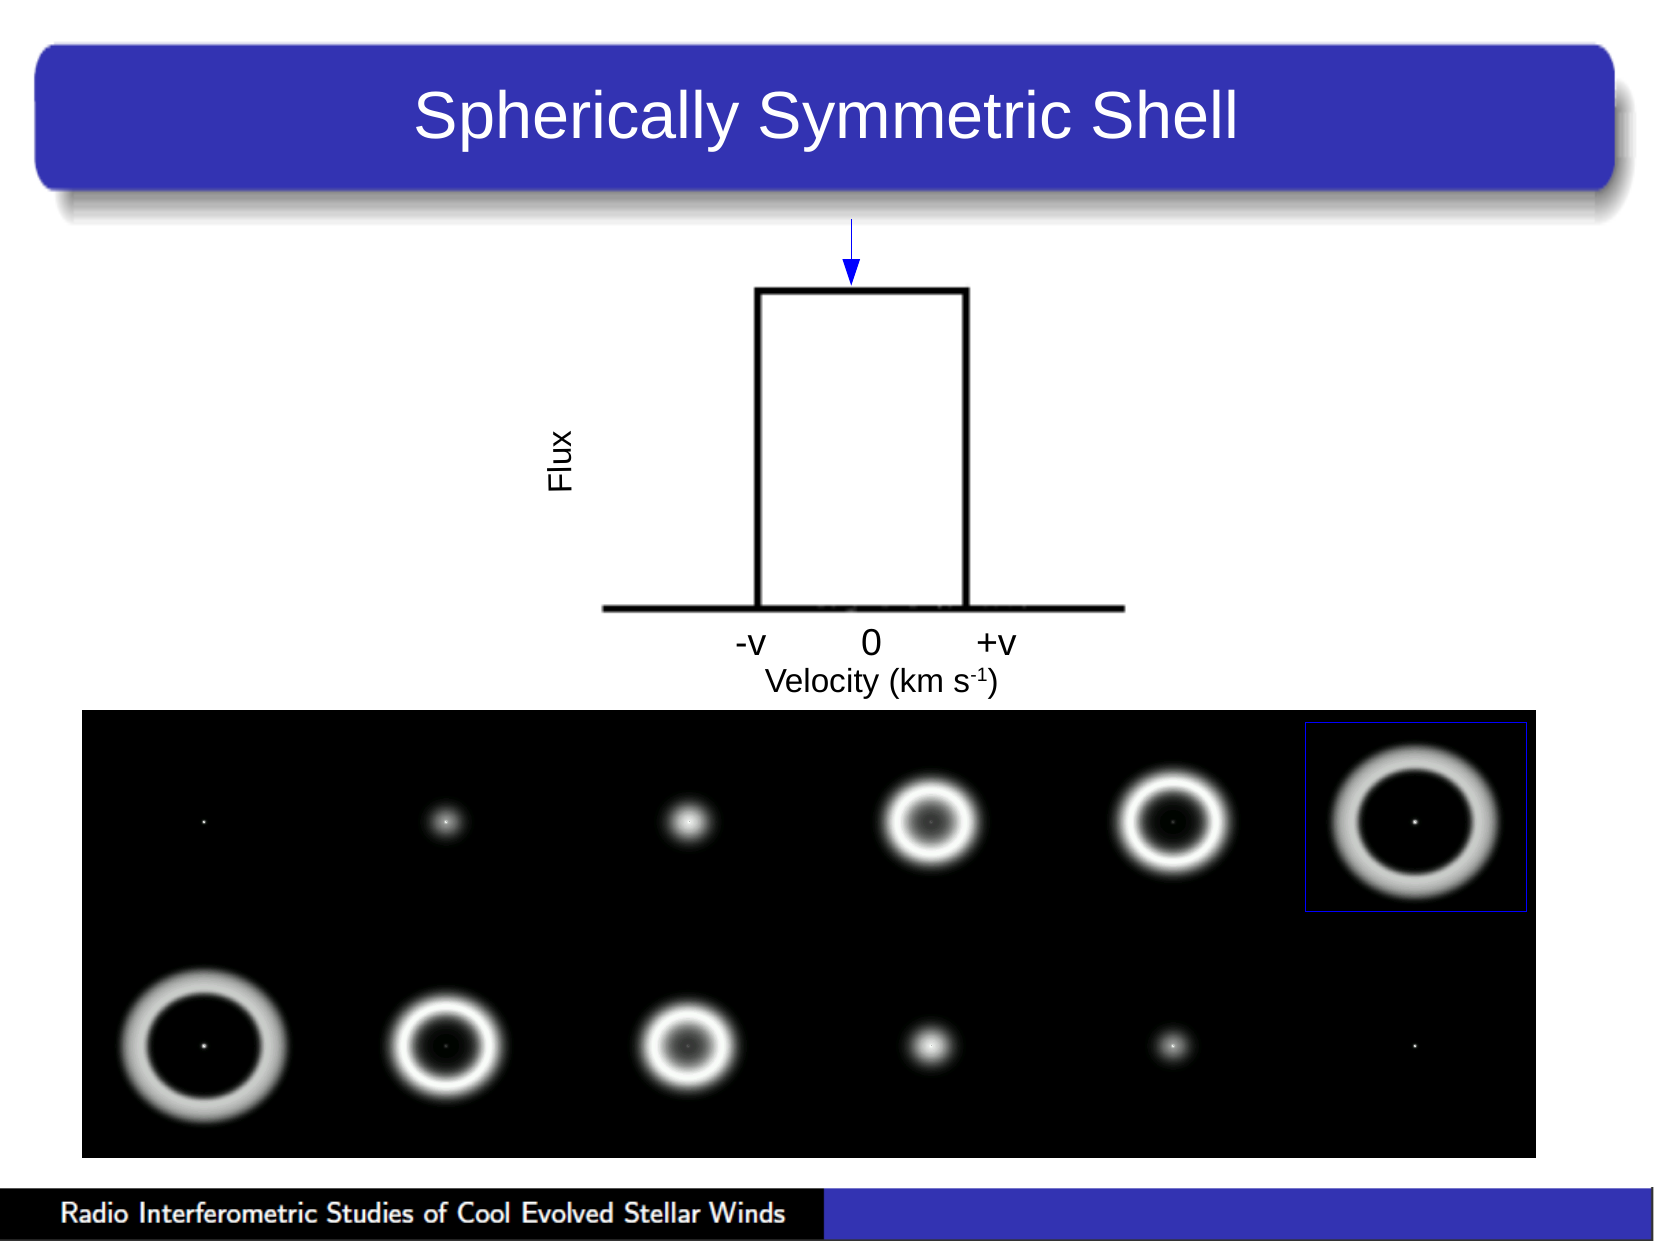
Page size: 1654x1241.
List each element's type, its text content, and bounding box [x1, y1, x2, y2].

picture [590, 258, 1243, 621]
picture [82, 710, 1536, 1158]
text_box Velocity (km s-1) [750, 671, 1075, 709]
text_box Spherically Symmetric Shell [59, 70, 1595, 236]
picture [0, 1187, 1654, 1241]
text_box -v 0 +v [720, 614, 1105, 671]
text_box Flux [531, 324, 587, 509]
picture [23, 29, 1648, 237]
